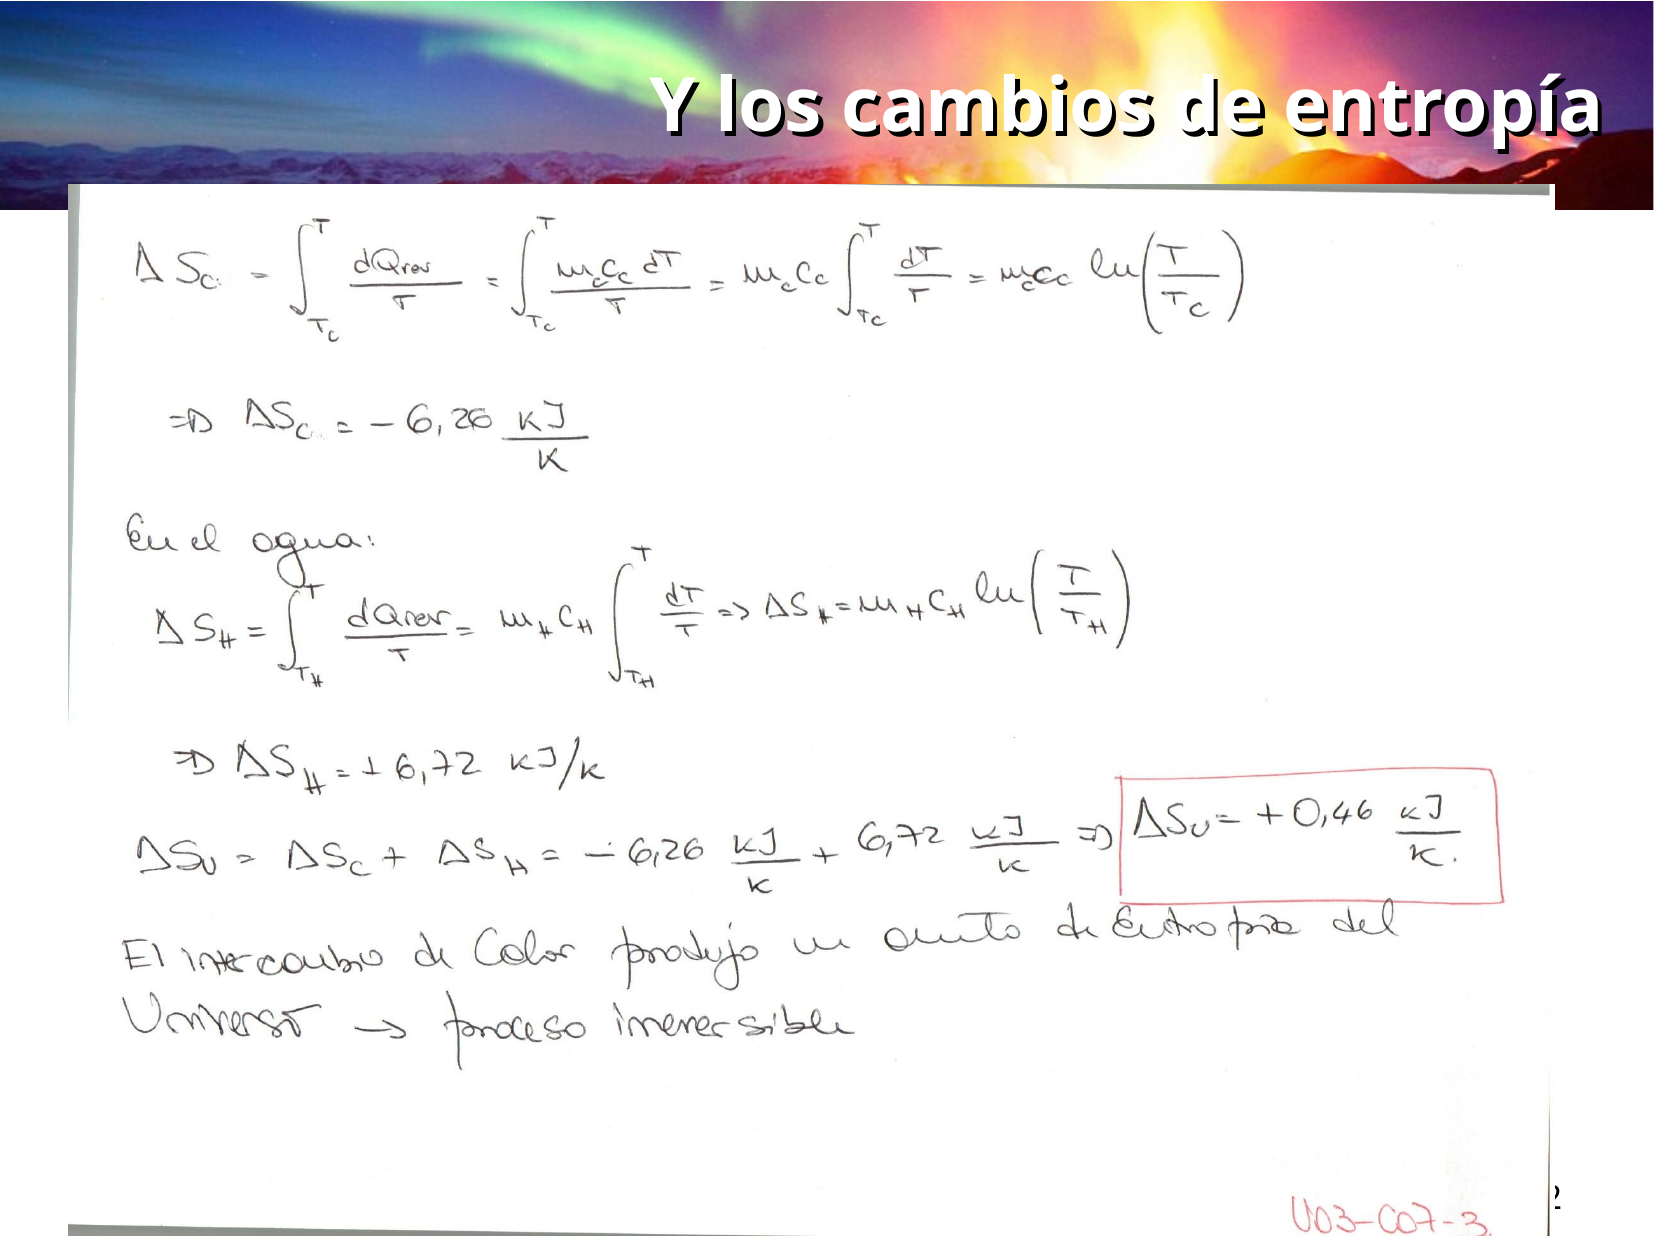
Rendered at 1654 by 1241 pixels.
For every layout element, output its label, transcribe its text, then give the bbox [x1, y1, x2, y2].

title Y los cambios de entropía [45, 15, 1606, 191]
picture [0, 1, 1654, 1237]
